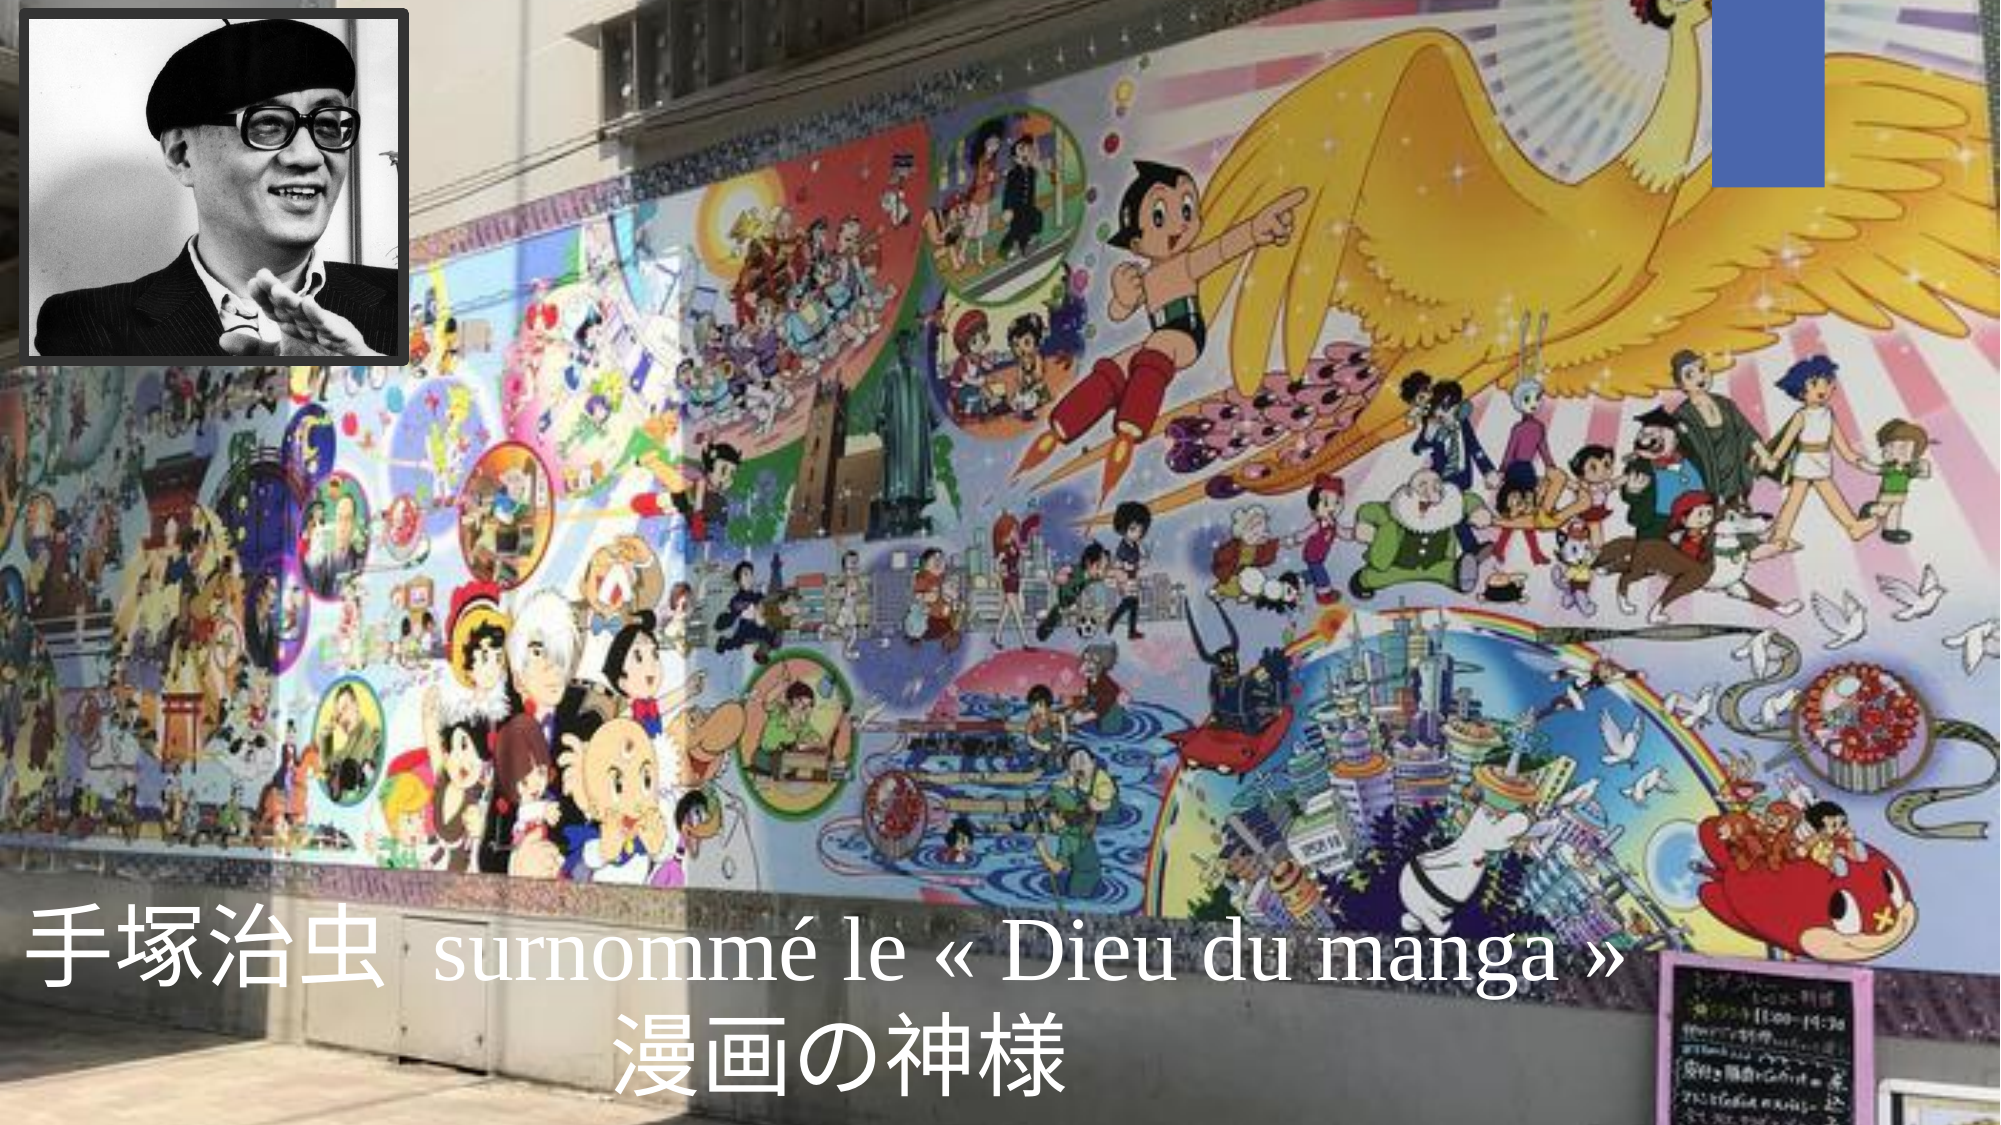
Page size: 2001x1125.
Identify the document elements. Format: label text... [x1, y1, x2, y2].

text_box [1712, 0, 1825, 188]
picture [0, 0, 2000, 1125]
text_box 手塚治虫 surnommé le « Dieu du manga » 漫画の神様 [0, 880, 1804, 1116]
